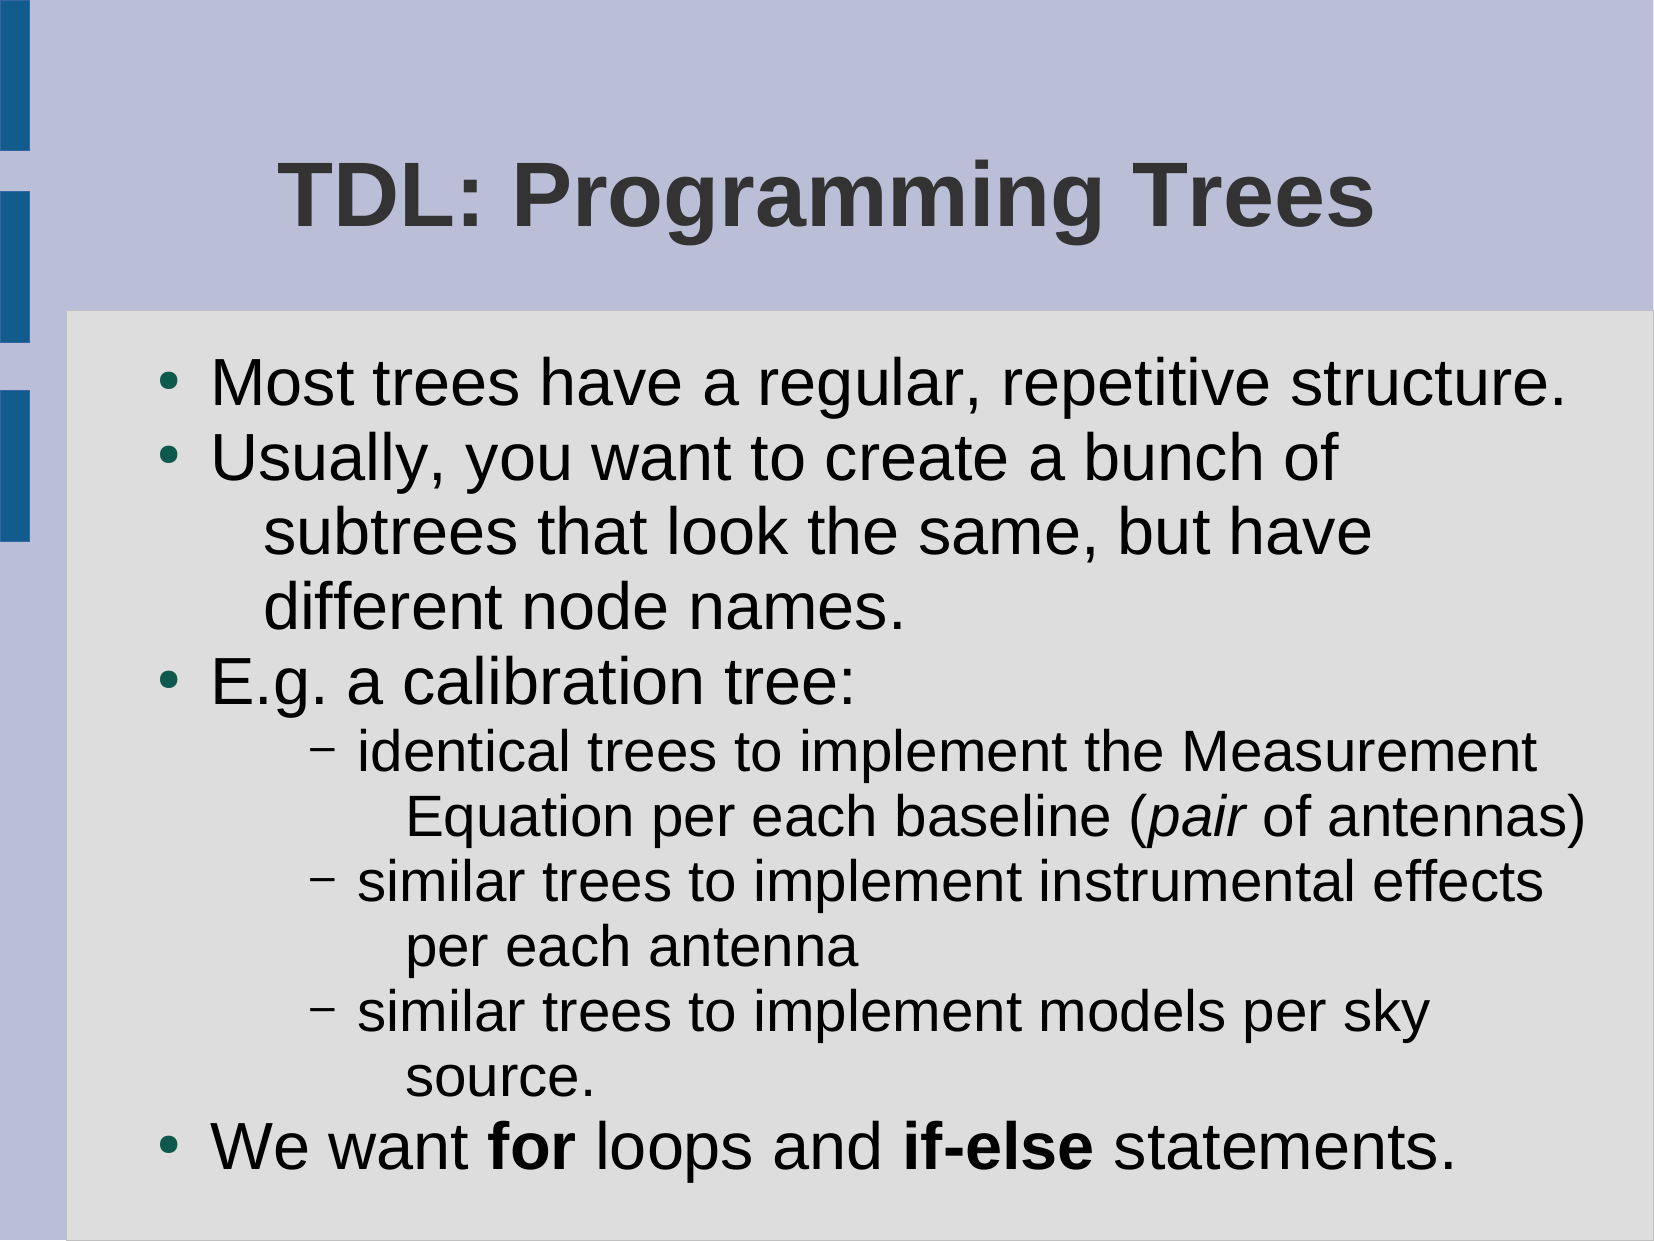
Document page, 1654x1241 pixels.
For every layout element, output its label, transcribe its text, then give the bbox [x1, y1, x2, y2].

title TDL: Programming Trees [121, 91, 1534, 299]
list Most trees have a regular, repetitive structure. Usually, you want to create a bunch of subtrees that look the same, but have different node names. E.g. a calibration tree: identical trees to implement the Measurement Equation per each baseline (pair of antennas) similar trees to implement instrumental effects per each antenna similar trees to implement models per sky source. We want for loops and if-else statements. [121, 344, 1590, 1127]
